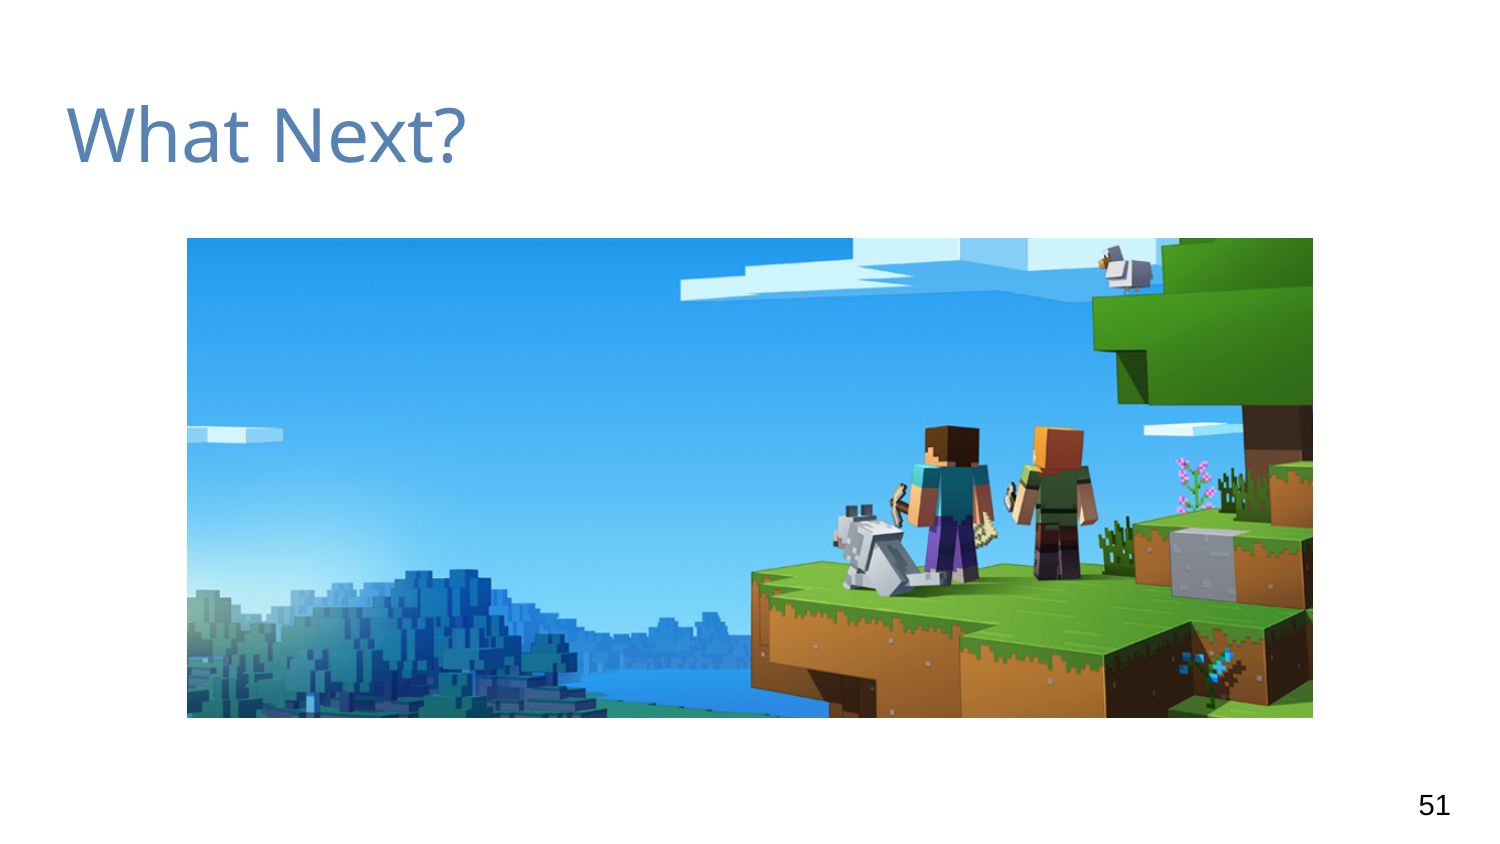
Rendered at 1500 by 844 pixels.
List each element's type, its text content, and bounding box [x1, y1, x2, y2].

title What Next? [51, 72, 1449, 167]
picture [187, 238, 1313, 718]
